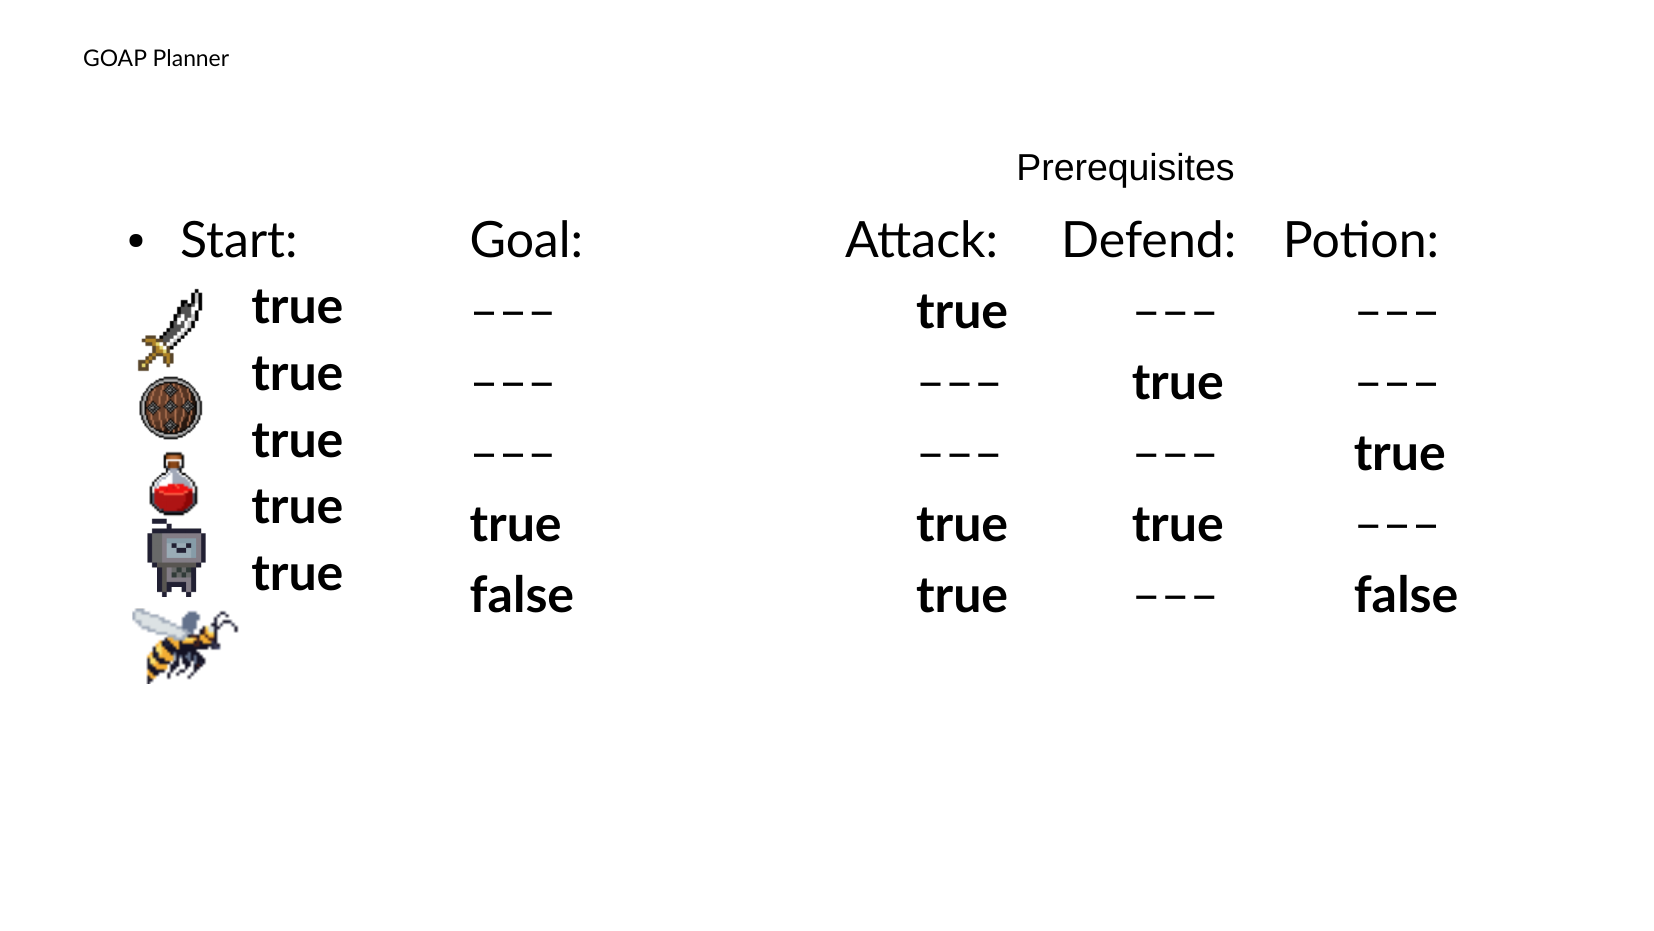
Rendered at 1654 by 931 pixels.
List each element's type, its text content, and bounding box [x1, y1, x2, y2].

title GOAP Planner [83, 0, 1571, 119]
list Potion: ––– ––– true ––– false [1282, 217, 1499, 839]
list Start: true true true true true [109, 217, 399, 839]
text_box Prerequisites [1001, 139, 1250, 196]
list Goal: ––– ––– ––– true false [399, 217, 689, 839]
list Attack: true ––– ––– true true [845, 217, 1060, 839]
list Defend: ––– true ––– true ––– [1060, 217, 1277, 839]
